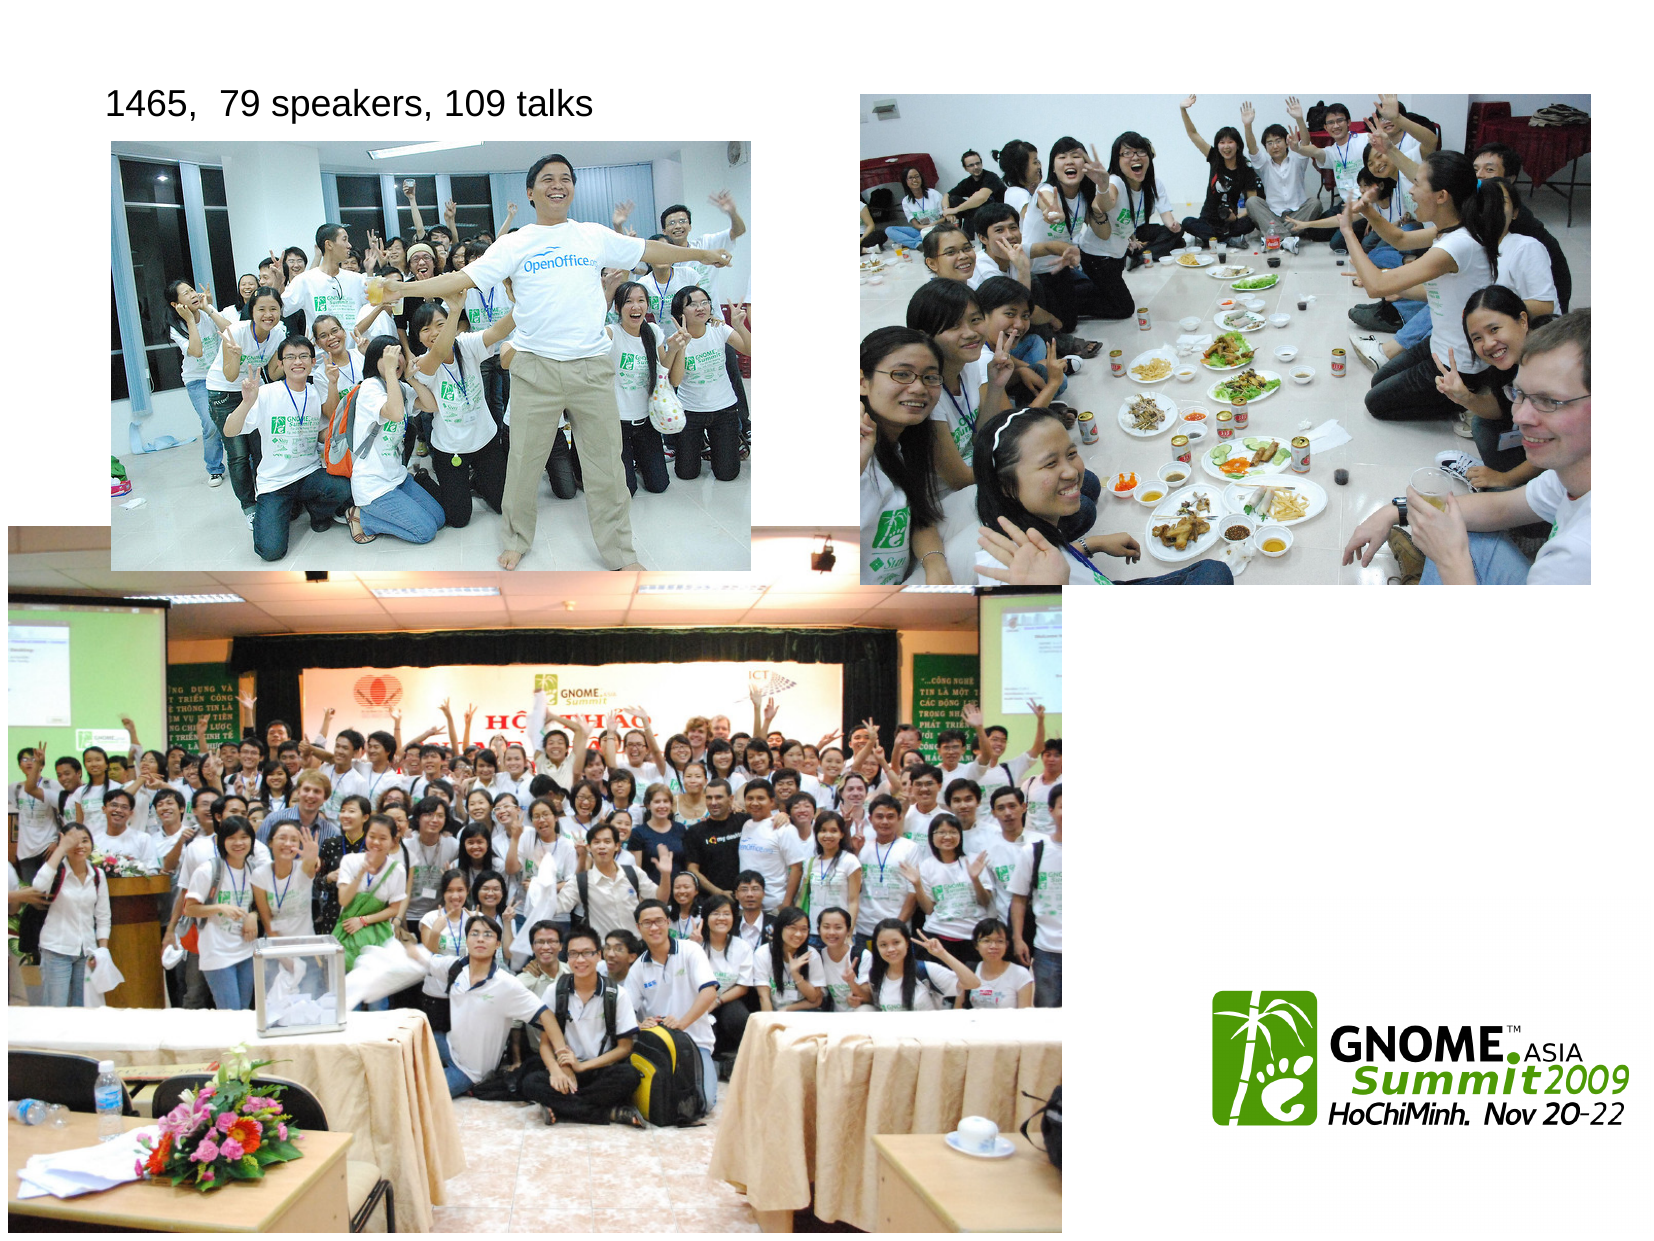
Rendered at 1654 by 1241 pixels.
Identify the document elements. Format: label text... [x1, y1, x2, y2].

text_box 1465, 79 speakers, 109 talks [90, 75, 1576, 151]
picture [8, 94, 1591, 1233]
picture [1200, 896, 1651, 1233]
